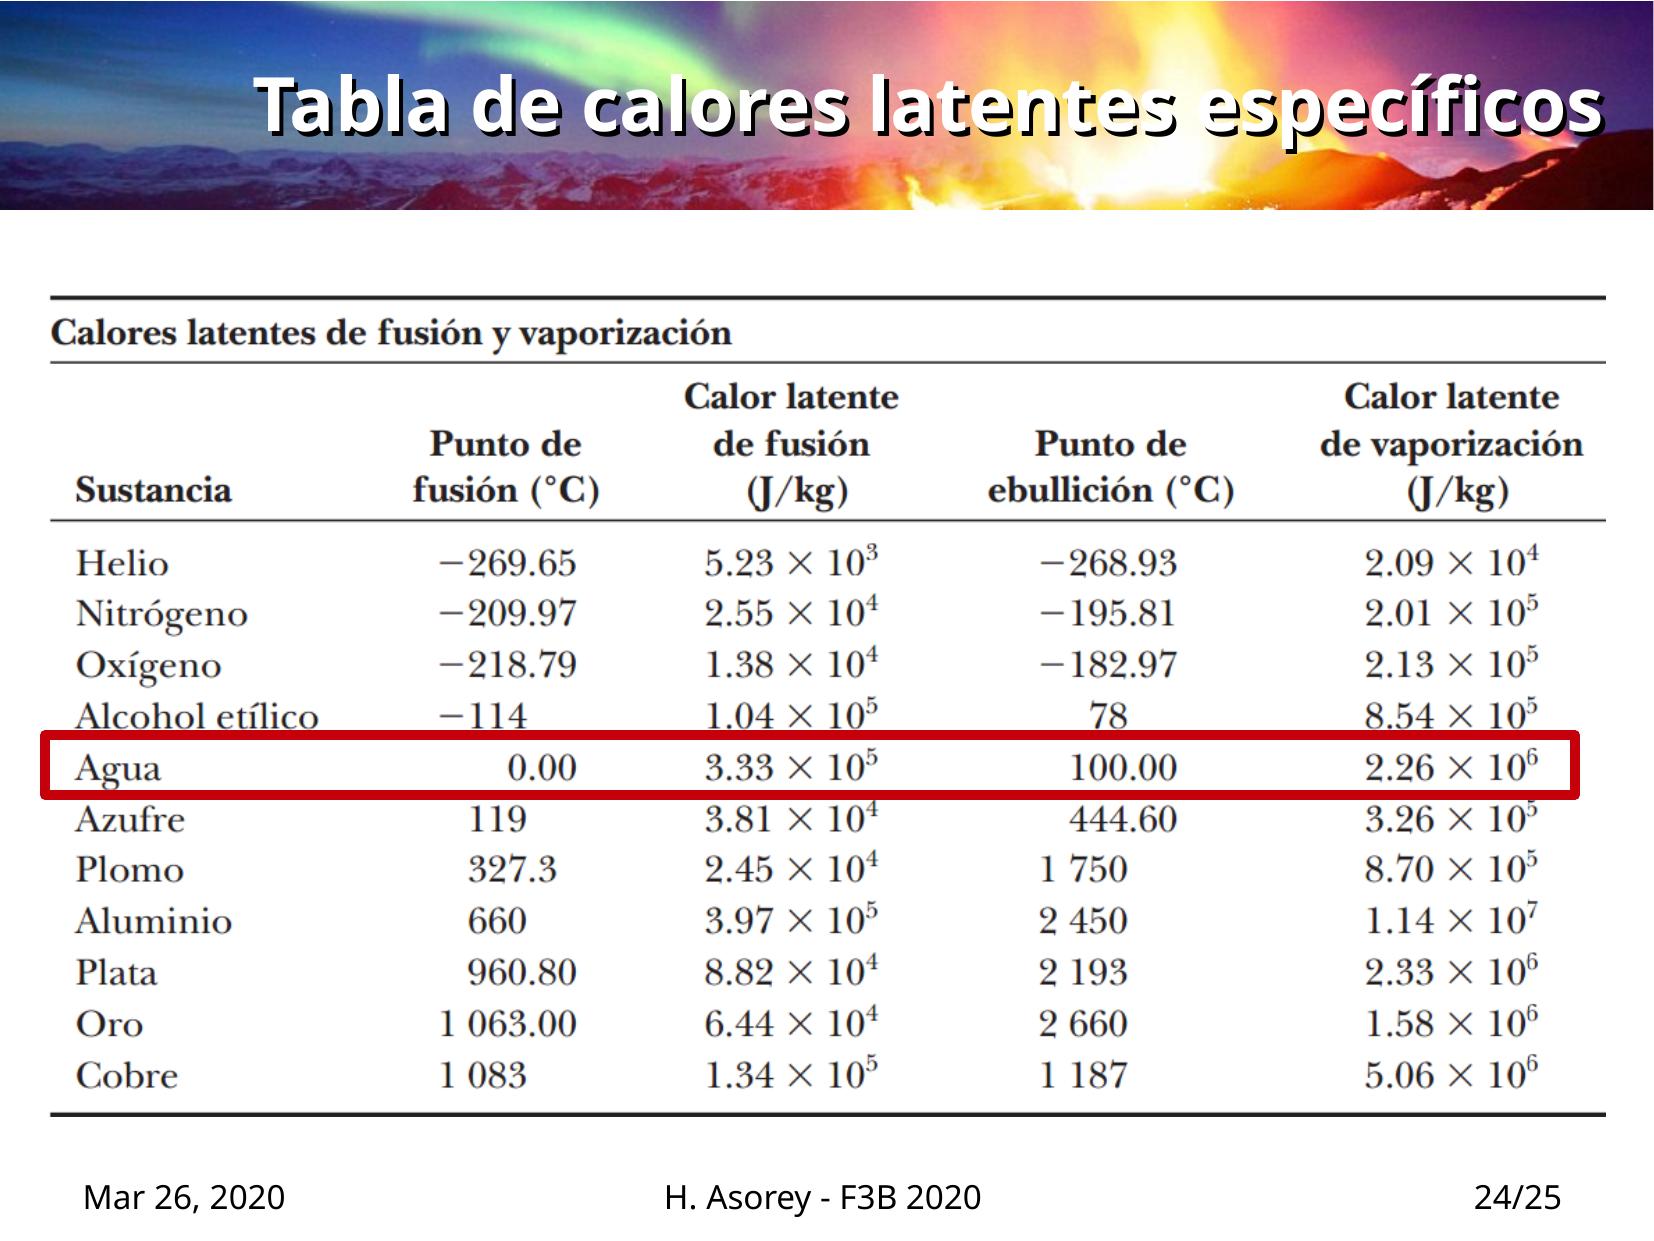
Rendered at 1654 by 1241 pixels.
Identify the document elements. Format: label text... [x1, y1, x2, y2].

title Tabla de calores latentes específicos [45, 15, 1606, 191]
picture [0, 1, 1654, 210]
picture [50, 740, 1570, 790]
picture [45, 293, 1606, 1117]
